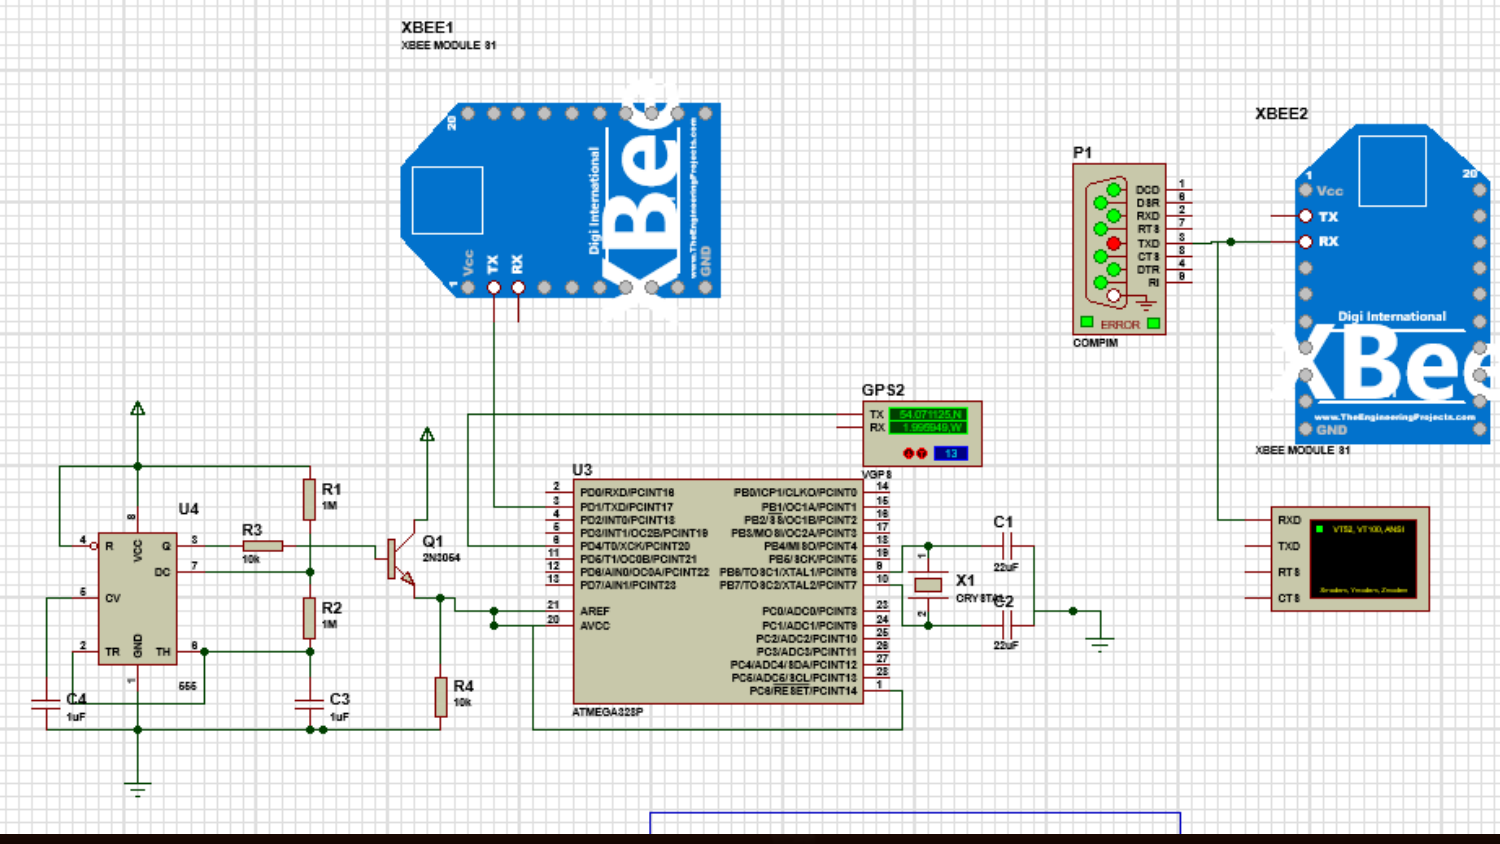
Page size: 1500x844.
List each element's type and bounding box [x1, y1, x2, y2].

picture [0, 0, 1500, 834]
text_box [0, 834, 1500, 844]
